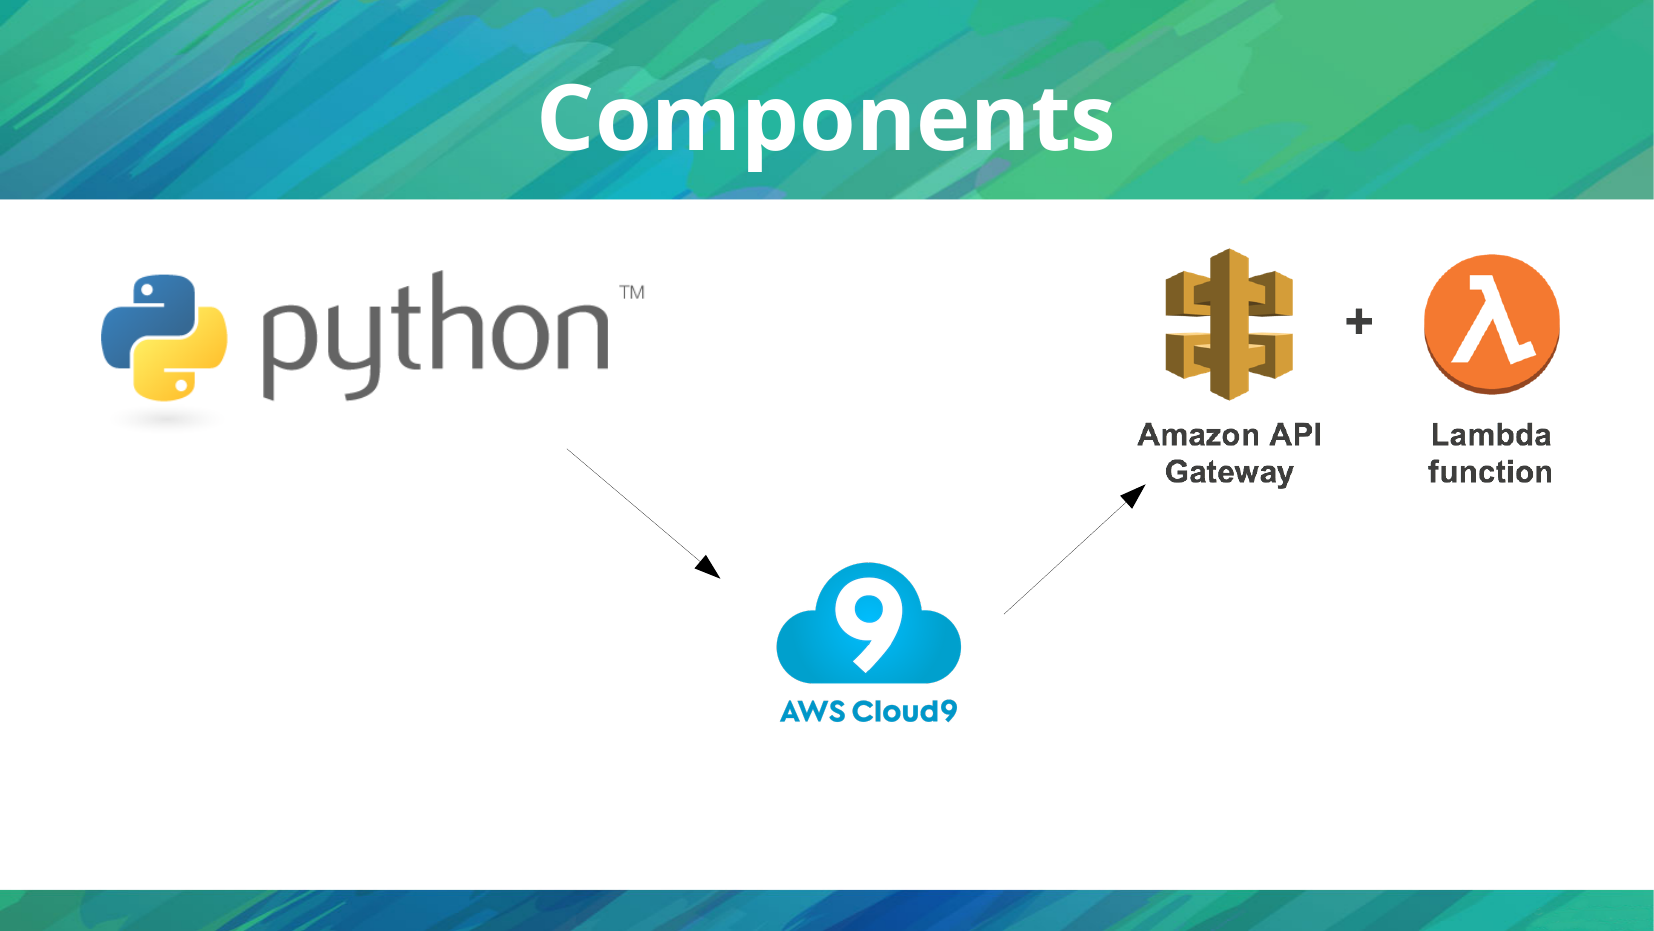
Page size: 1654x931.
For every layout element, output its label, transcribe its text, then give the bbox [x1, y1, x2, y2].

title Components [82, 37, 1571, 193]
picture [0, 0, 1654, 931]
list [82, 217, 1571, 758]
